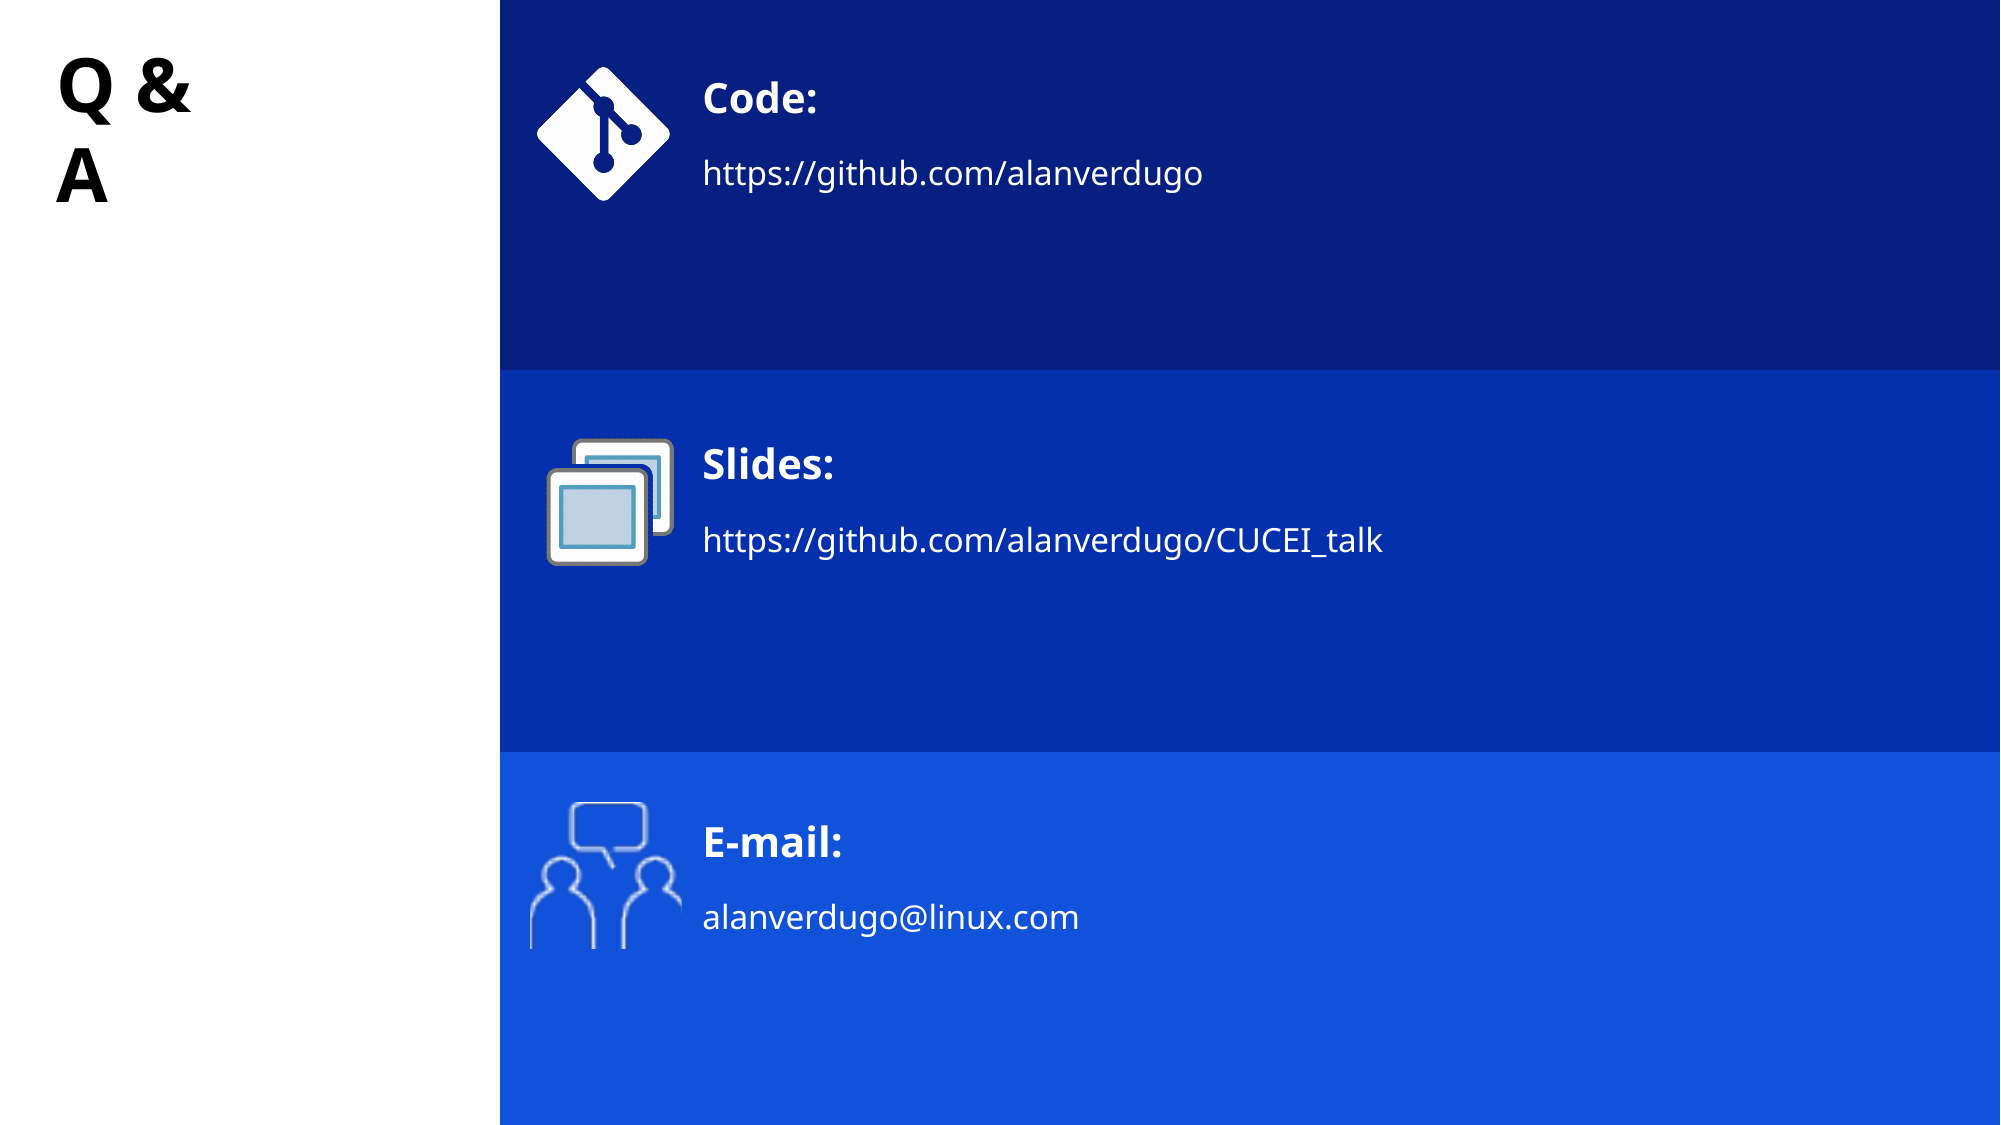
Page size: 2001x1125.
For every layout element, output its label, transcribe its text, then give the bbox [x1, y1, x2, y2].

picture [542, 434, 678, 571]
list Code: https://github.com/alanverdugo [687, 64, 1600, 290]
text_box [500, 0, 2000, 1125]
picture [530, 802, 682, 949]
text_box E-mail: alanverdugo@linux.com [687, 808, 1600, 1035]
text_box Slides: https://github.com/alanverdugo/CUCEI_talk [687, 430, 1831, 657]
picture [537, 67, 670, 201]
list Q & A [41, 30, 276, 139]
